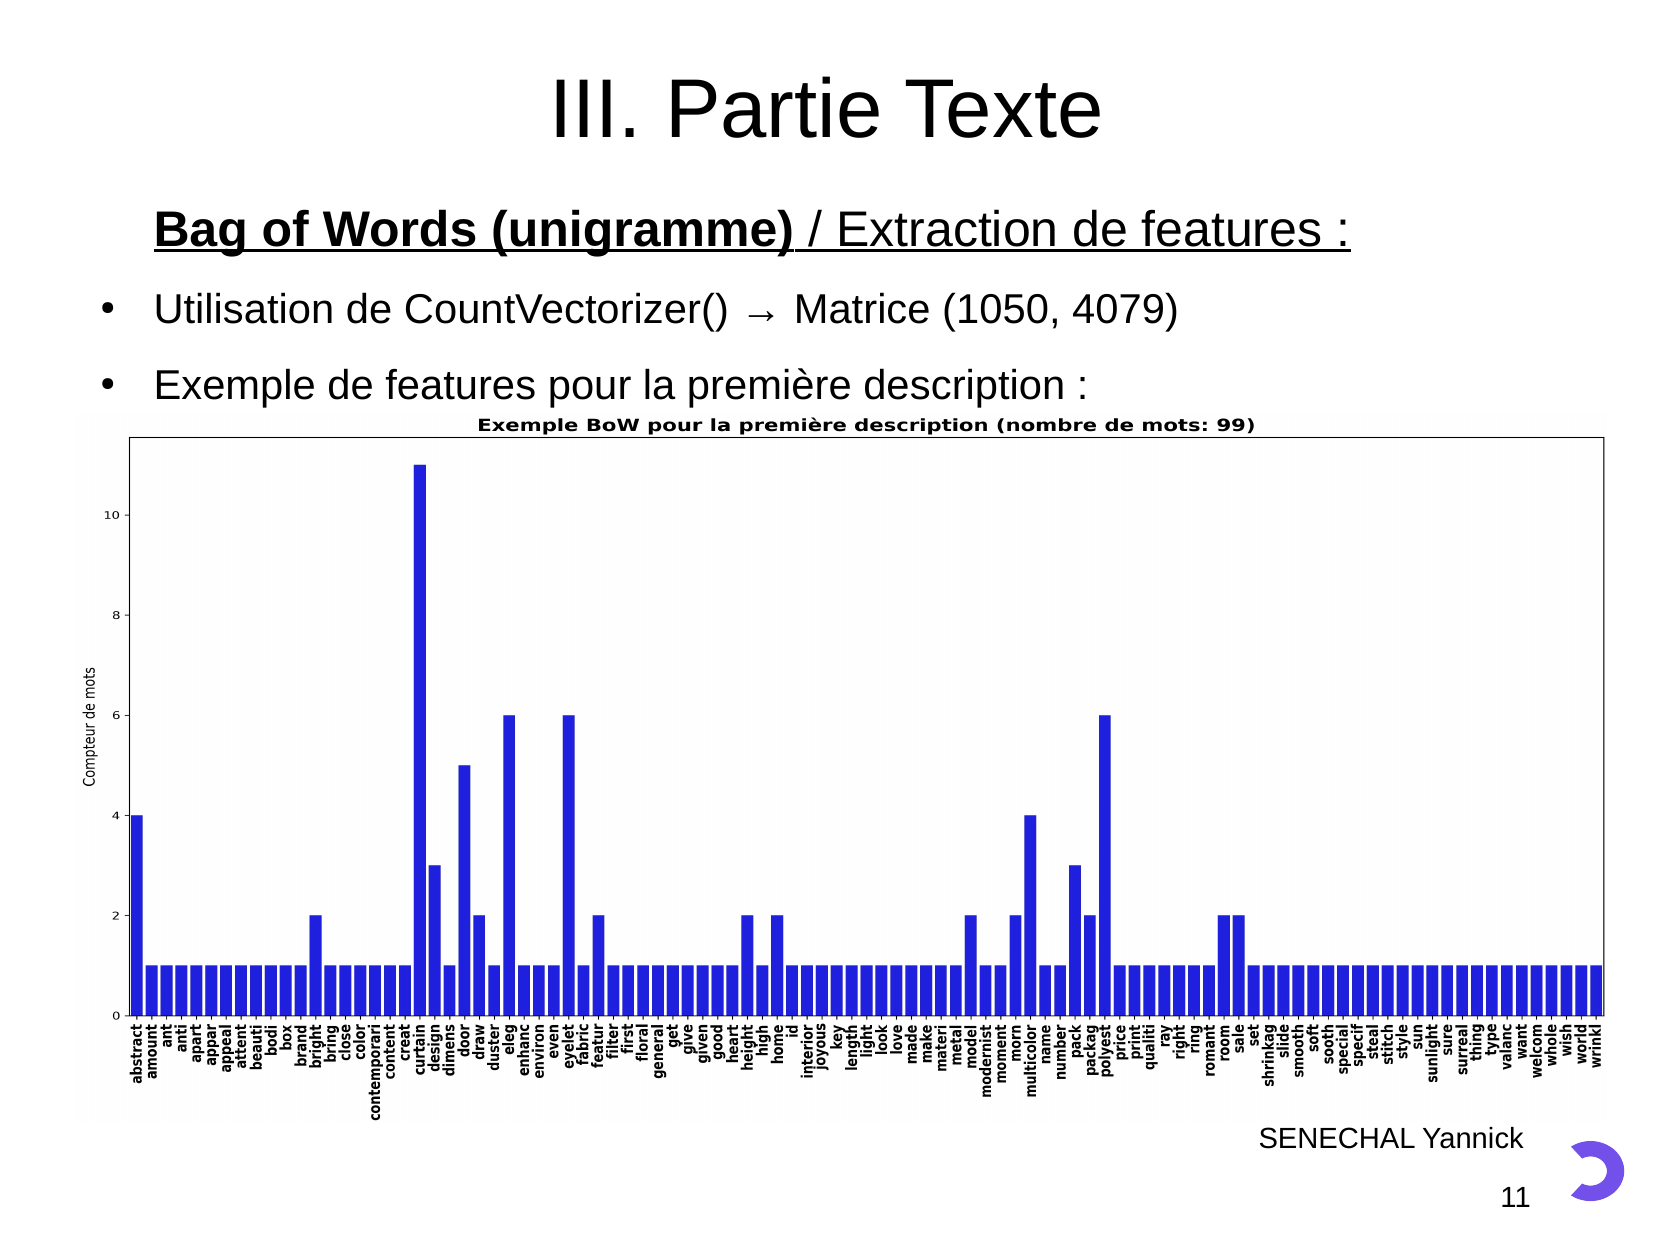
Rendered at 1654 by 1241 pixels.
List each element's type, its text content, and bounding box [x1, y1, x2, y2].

picture [76, 413, 1607, 1123]
list Bag of Words (unigramme) / Extraction de features : Utilisation de CountVectorizer() → Matrice (1050, 4079) Exemple de features pour la première description : [82, 1123, 1571, 1241]
list Bag of Words (unigramme) / Extraction de features : Utilisation de CountVectorizer() → Matrice (1050, 4079) Exemple de features pour la première description : [82, 200, 1571, 413]
picture [1571, 1125, 1642, 1217]
title III. Partie Texte [82, 5, 1571, 200]
